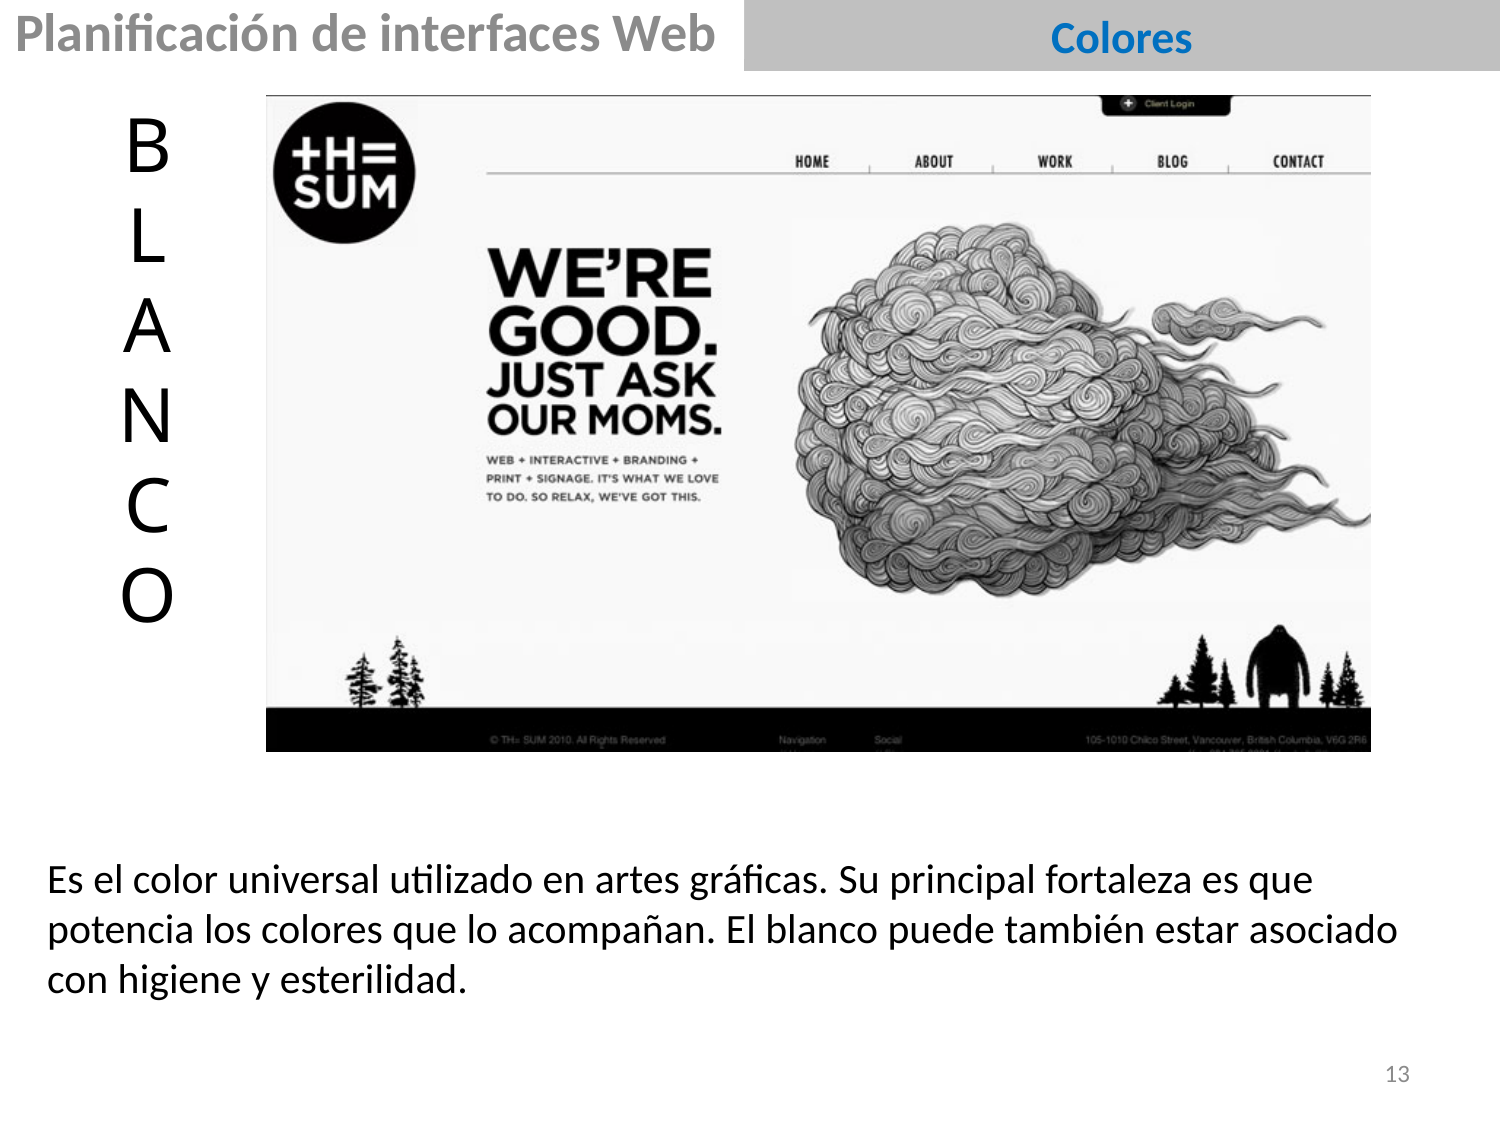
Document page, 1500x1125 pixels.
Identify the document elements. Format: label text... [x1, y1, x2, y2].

title Es el color universal utilizado en artes gráficas. Su principal fortaleza es que potencia los colores que lo acompañan. El blanco puede también estar asociado con higiene y esterilidad. [32, 857, 1471, 1046]
text_box BLANCO [100, 90, 195, 645]
slide_number <número> [1074, 1042, 1425, 1103]
title Planificación de interfaces Web [0, 0, 745, 60]
picture [266, 95, 1371, 752]
title Colores [744, 0, 1500, 71]
